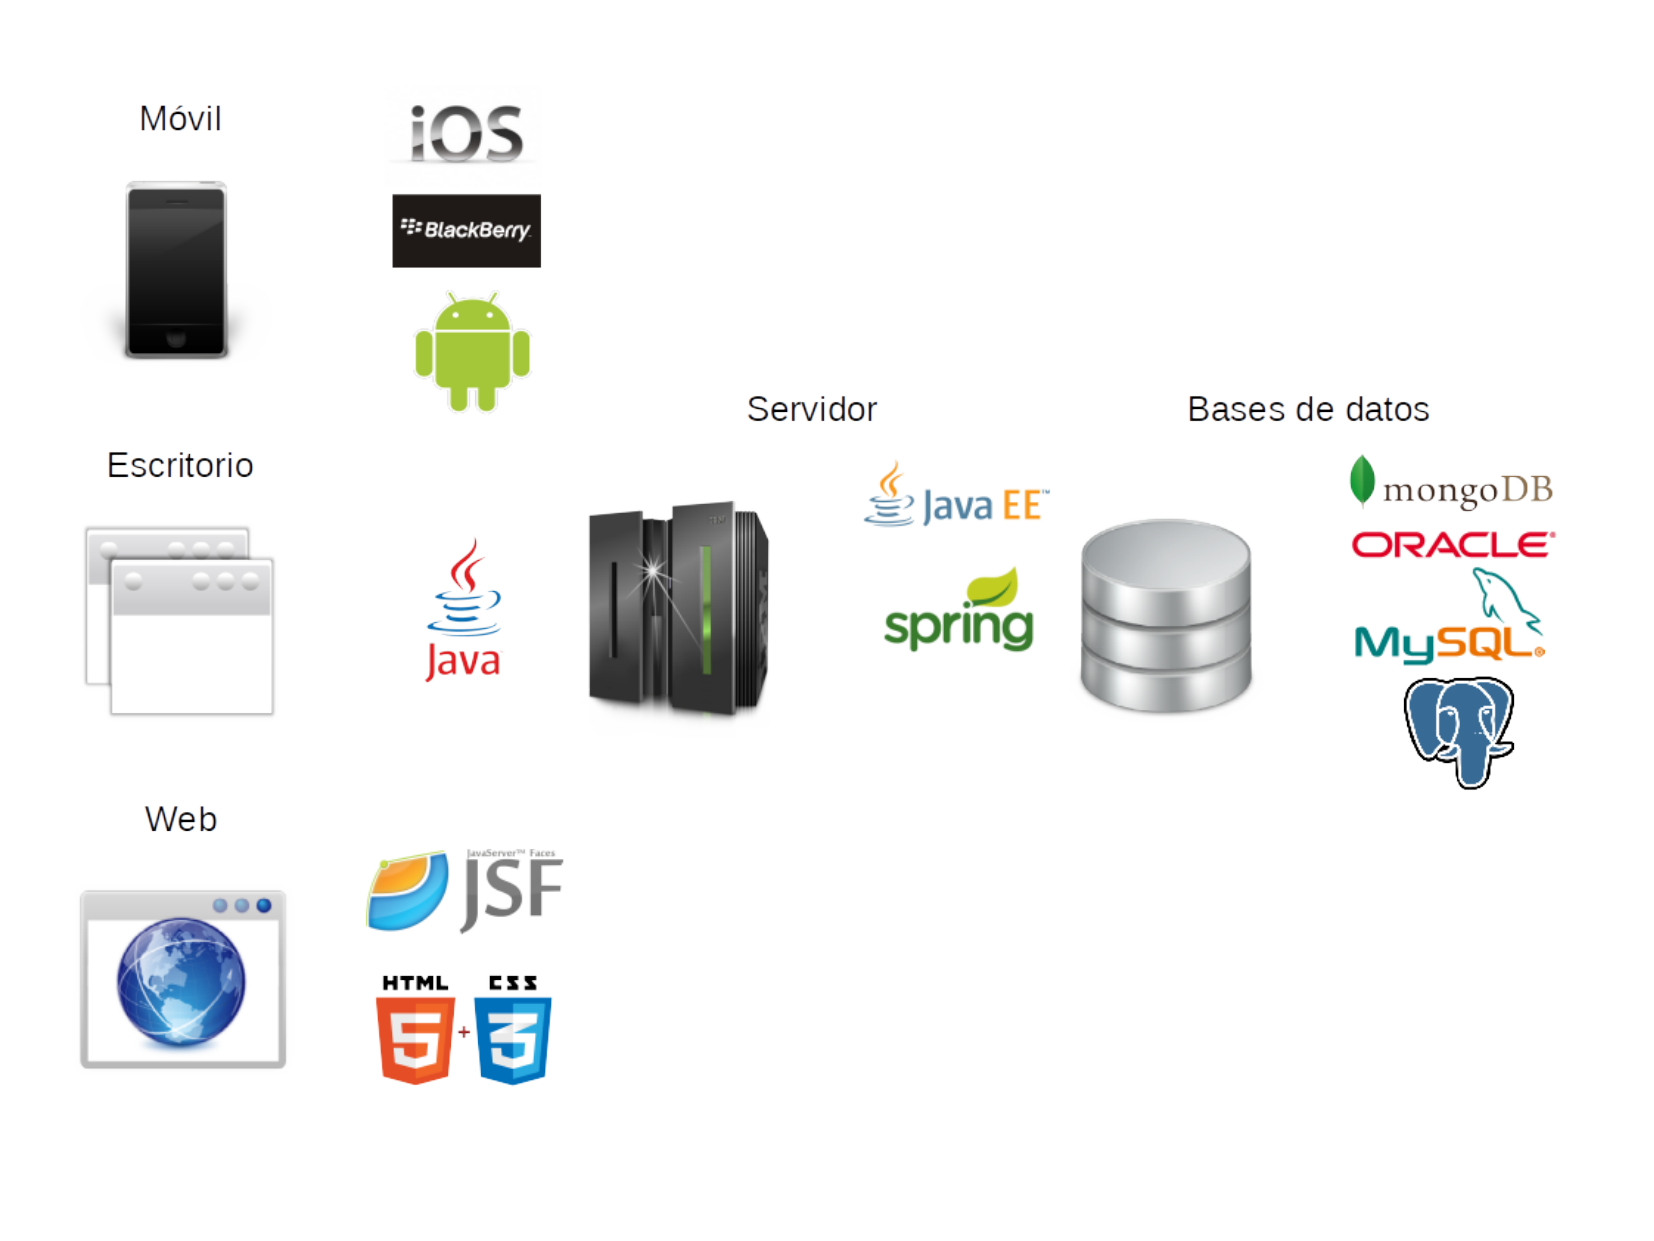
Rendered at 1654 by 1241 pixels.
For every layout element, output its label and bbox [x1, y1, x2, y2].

picture [74, 85, 1575, 1097]
